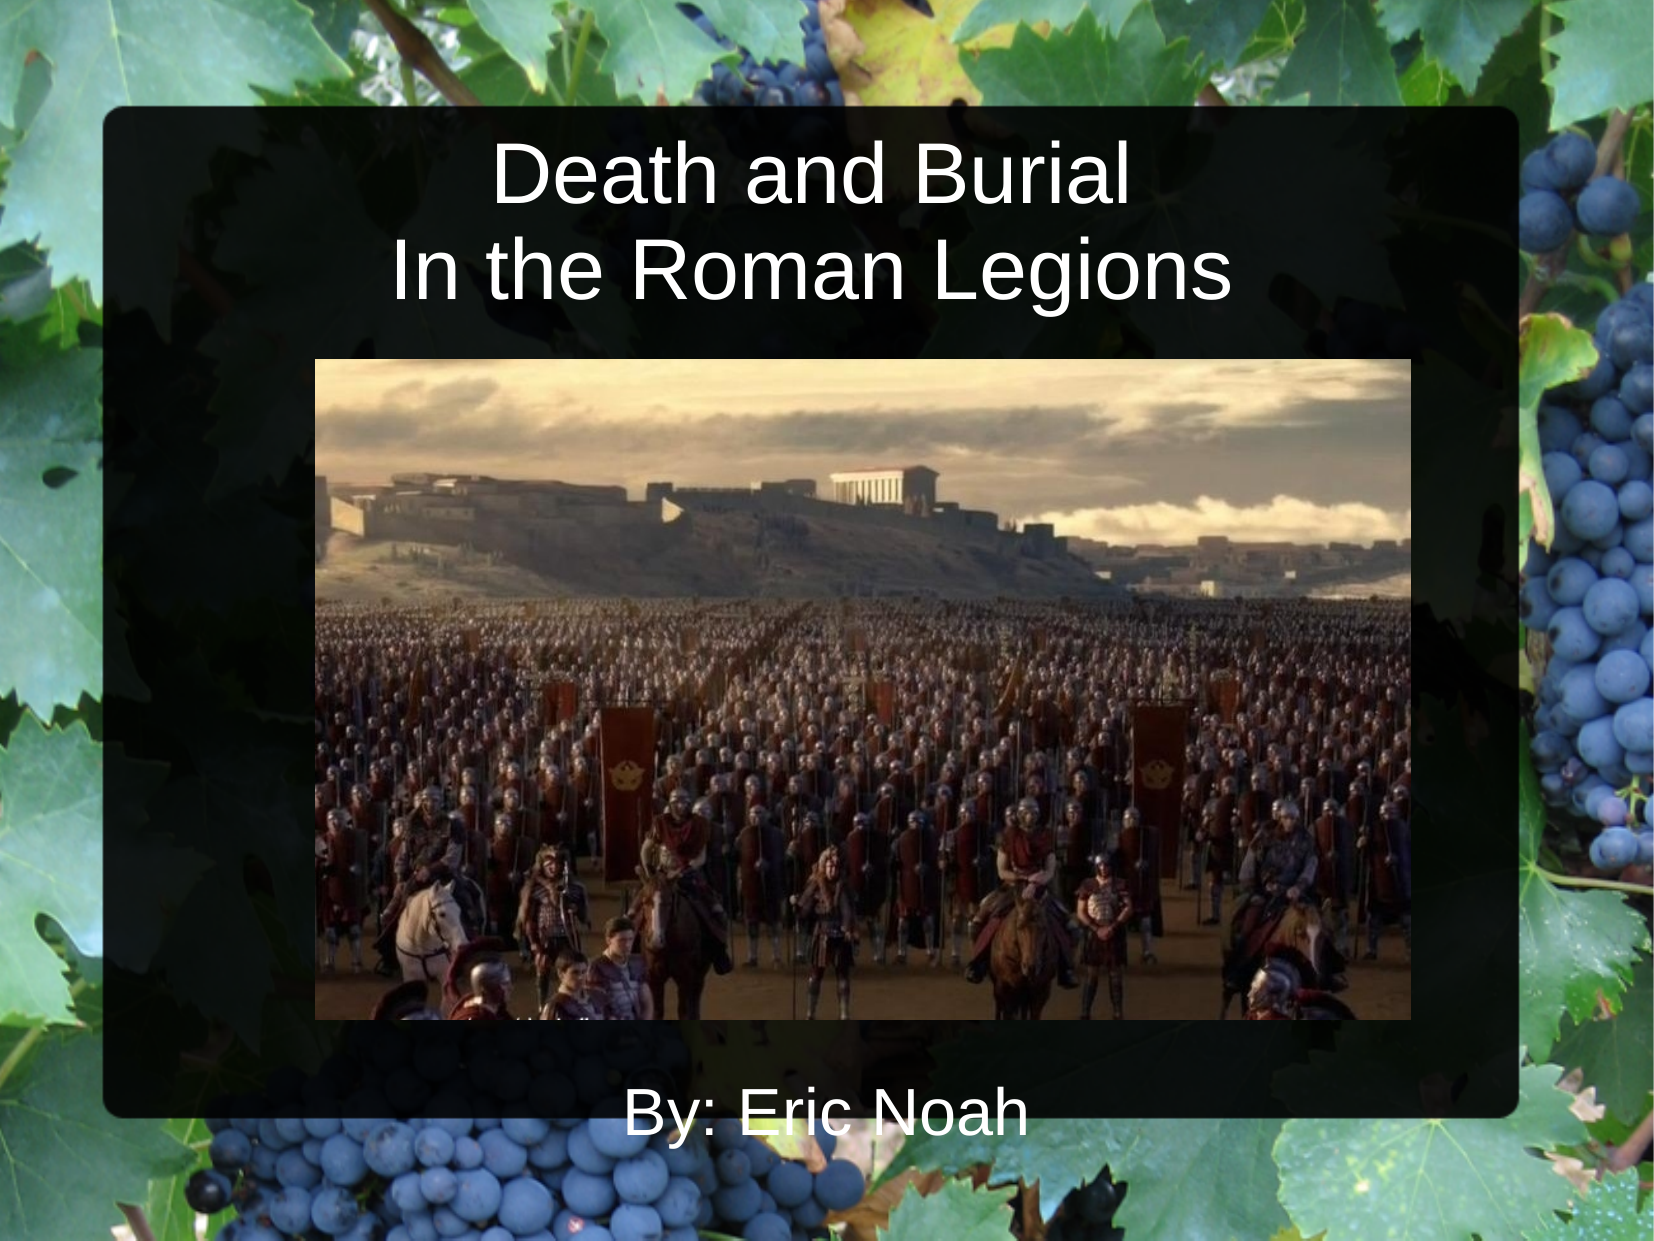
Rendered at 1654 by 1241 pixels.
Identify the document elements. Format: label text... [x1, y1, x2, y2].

title Death and Burial In the Roman Legions [118, 117, 1506, 325]
picture [0, 0, 1654, 1241]
subtitle By: Eric Noah [177, 328, 1477, 1149]
